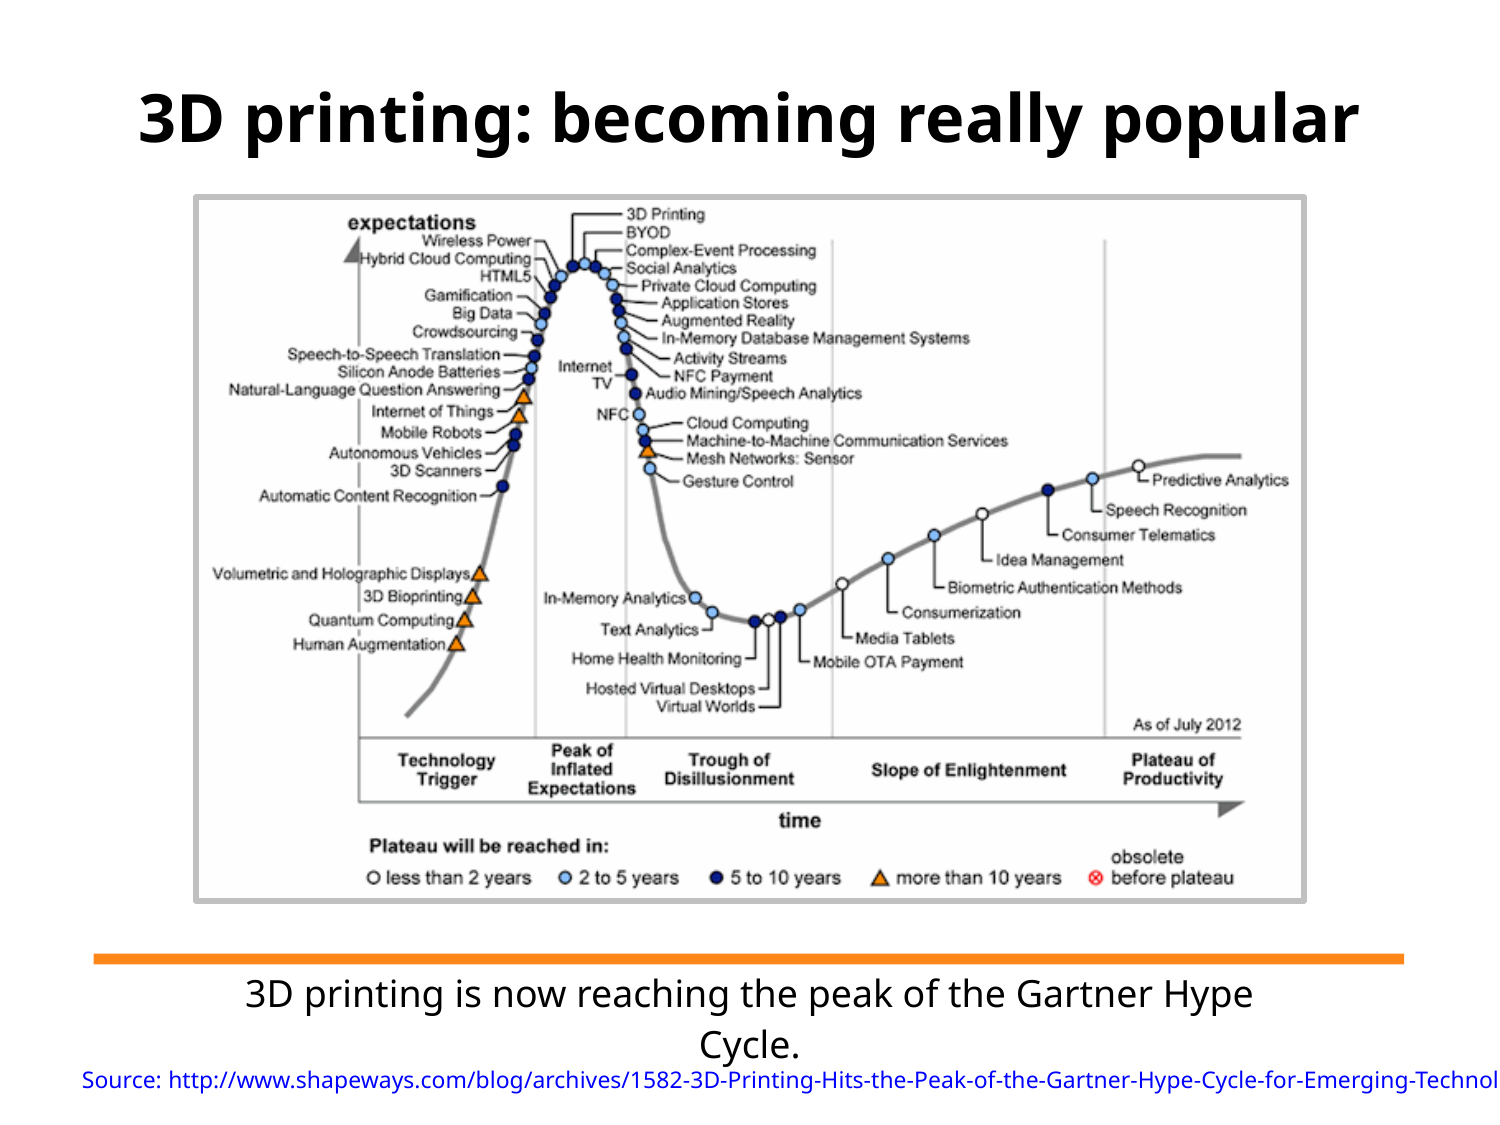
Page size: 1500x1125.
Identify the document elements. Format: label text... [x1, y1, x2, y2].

picture [0, 0, 1500, 1125]
text_box Source: http://www.shapeways.com/blog/archives/1582-3D-Printing-Hits-the-Peak-of-the-Gartner-Hype-Cycle-for-Emerging-Technologies.html [67, 1056, 1433, 1097]
title 3D printing: becoming really popular [75, 44, 1426, 188]
text_box 3D printing is now reaching the peak of the Gartner Hype Cycle. [191, 960, 1309, 1020]
